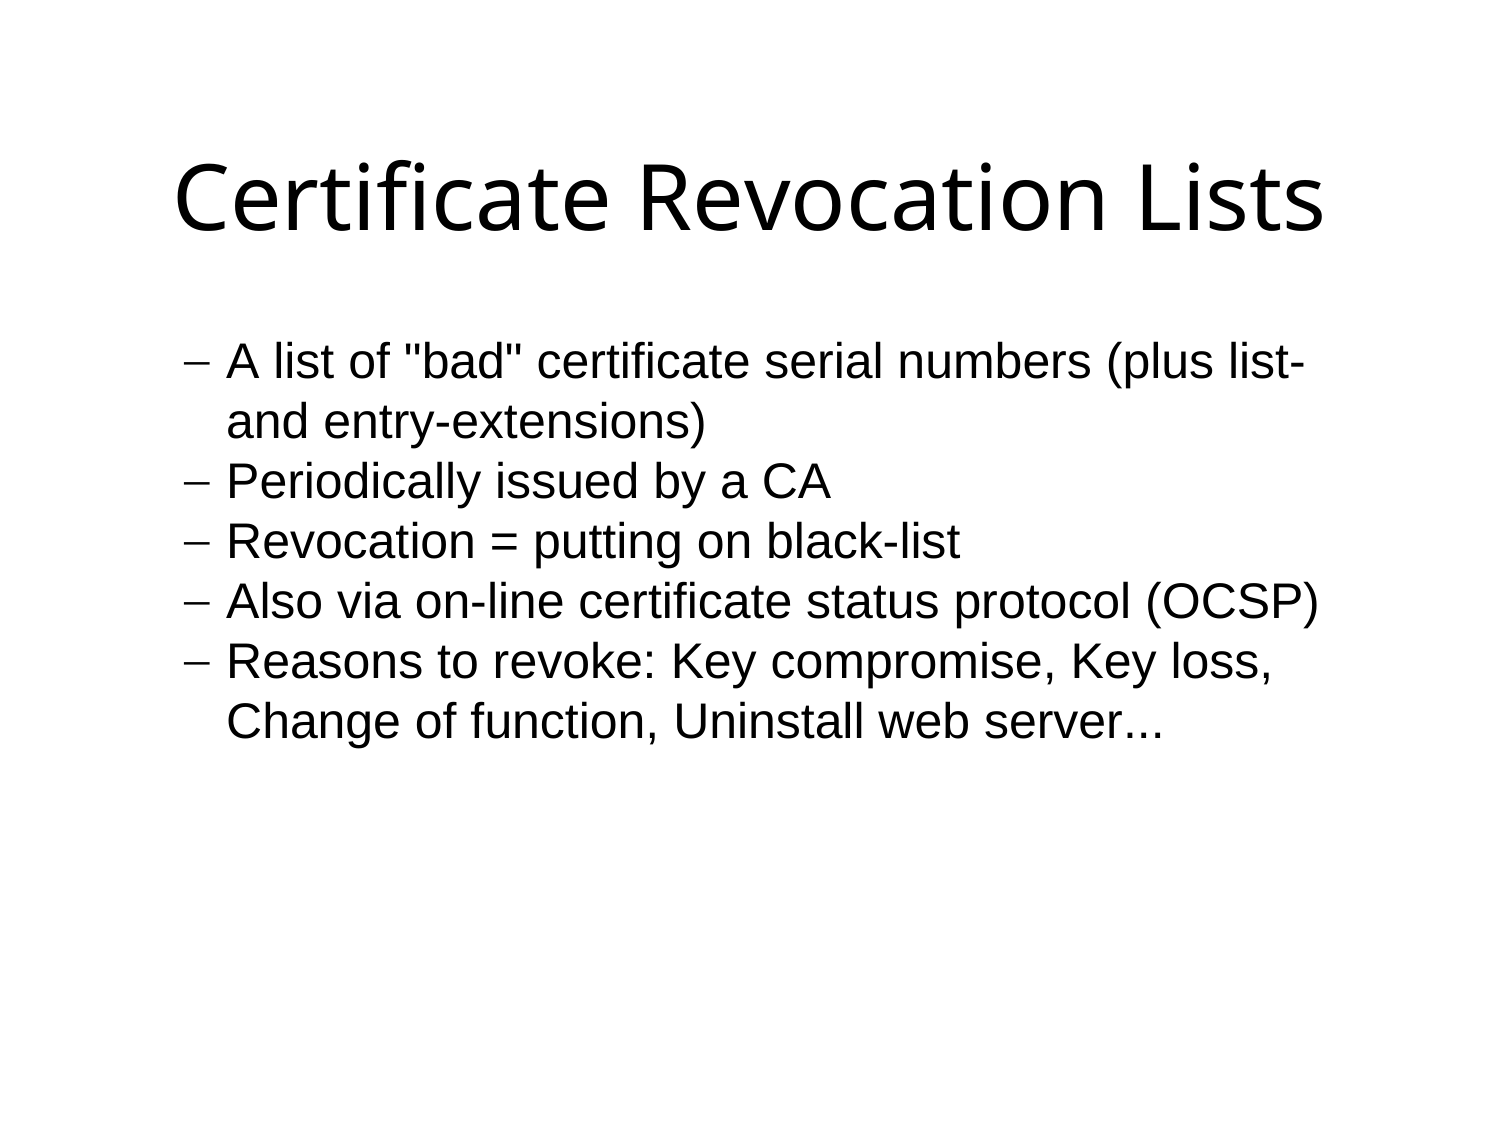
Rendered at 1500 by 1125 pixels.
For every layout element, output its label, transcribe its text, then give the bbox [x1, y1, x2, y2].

text_box Certificate Revocation Lists [112, 99, 1388, 288]
text_box A list of "bad" certificate serial numbers (plus list- and entry-extensions) Periodically issued by a CA Revocation = putting on black-list Also via on-line certificate status protocol (OCSP) Reasons to revoke: Key compromise, Key loss, Change of function, Uninstall web server... [94, 321, 1394, 1028]
